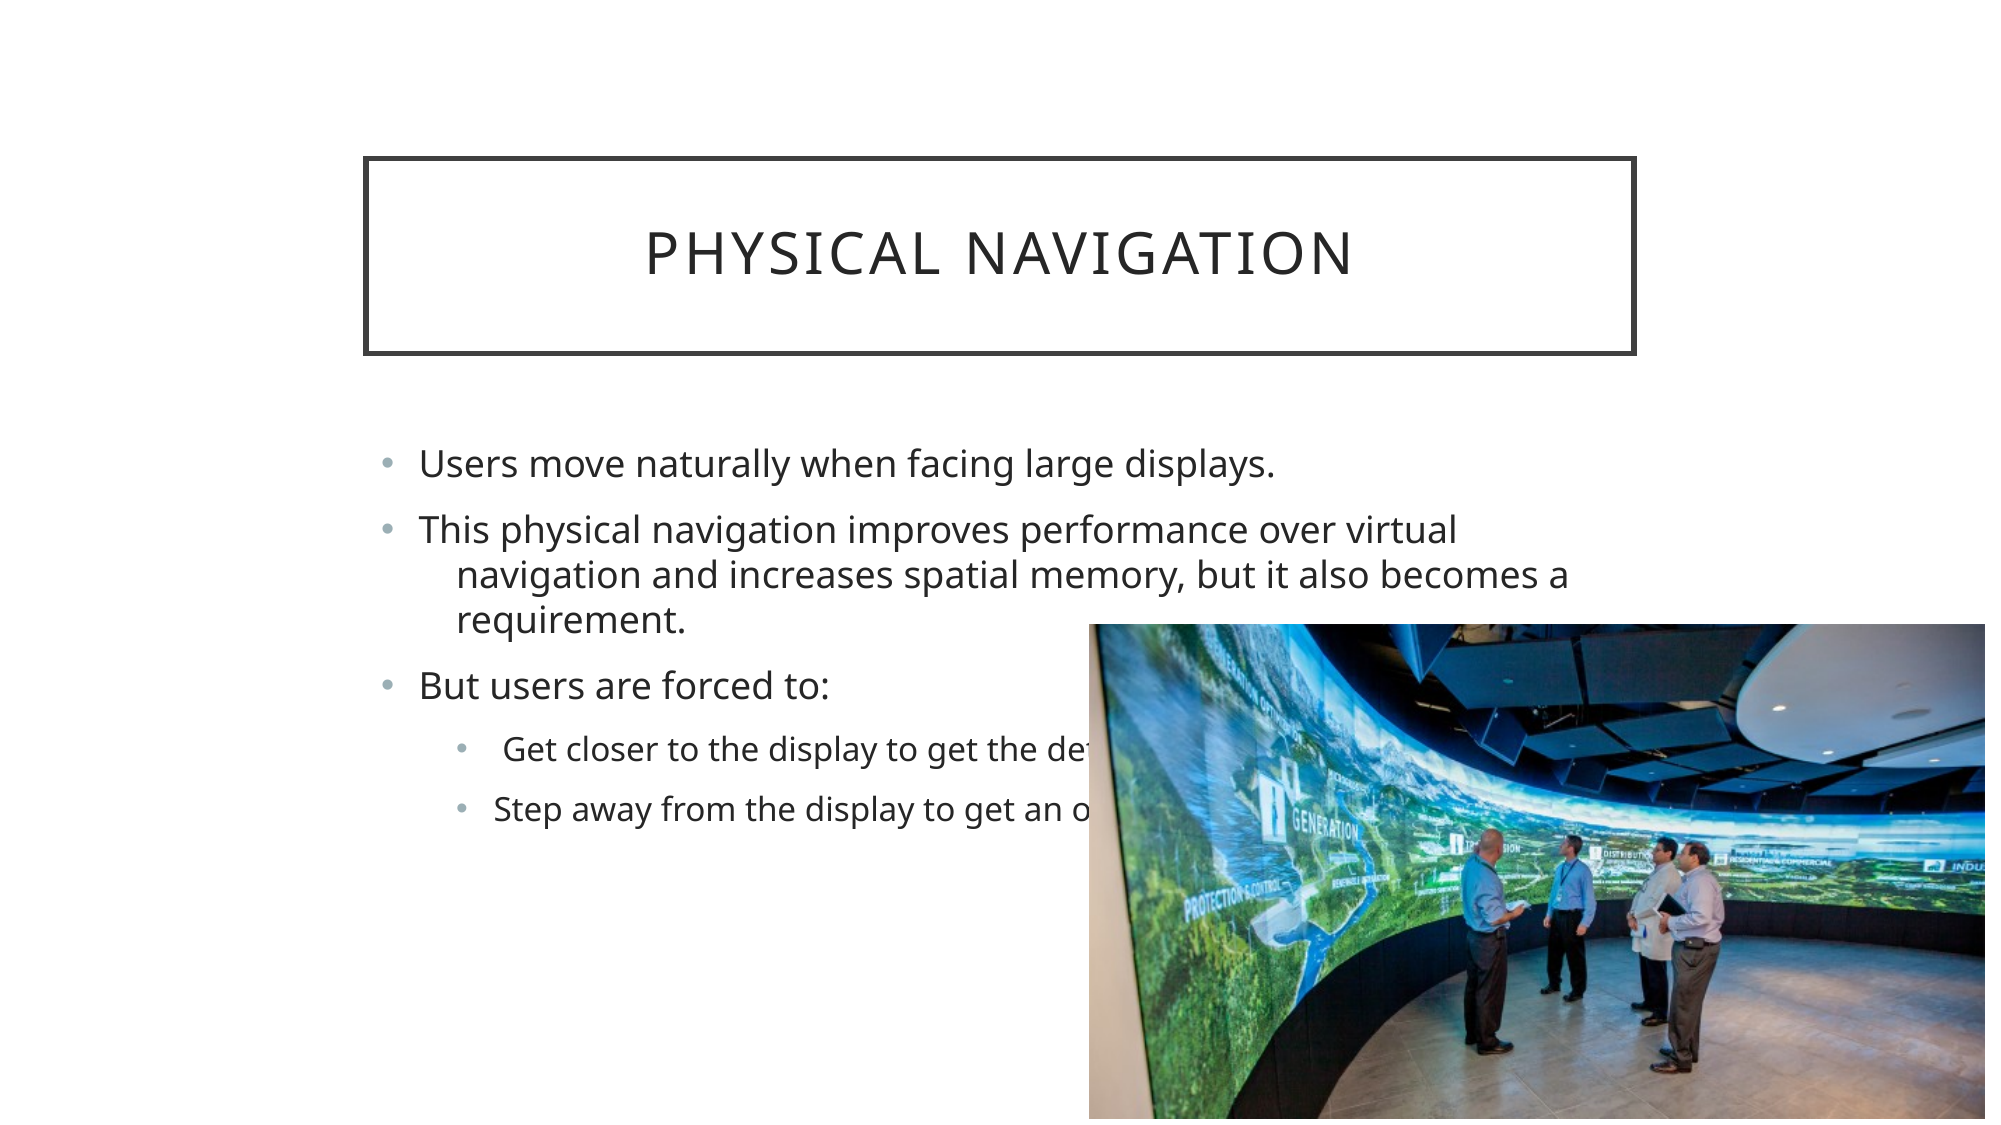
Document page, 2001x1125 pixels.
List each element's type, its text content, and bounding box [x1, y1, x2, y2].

picture [1089, 624, 1985, 1119]
title Physical navigation [366, 158, 1634, 354]
list Users move naturally when facing large displays. This physical navigation improves performance over virtual navigation and increases spatial memory, but it also becomes a requirement. But users are forced to: Get closer to the display to get the details. Step away from the display to get an overview. [366, 432, 1634, 942]
